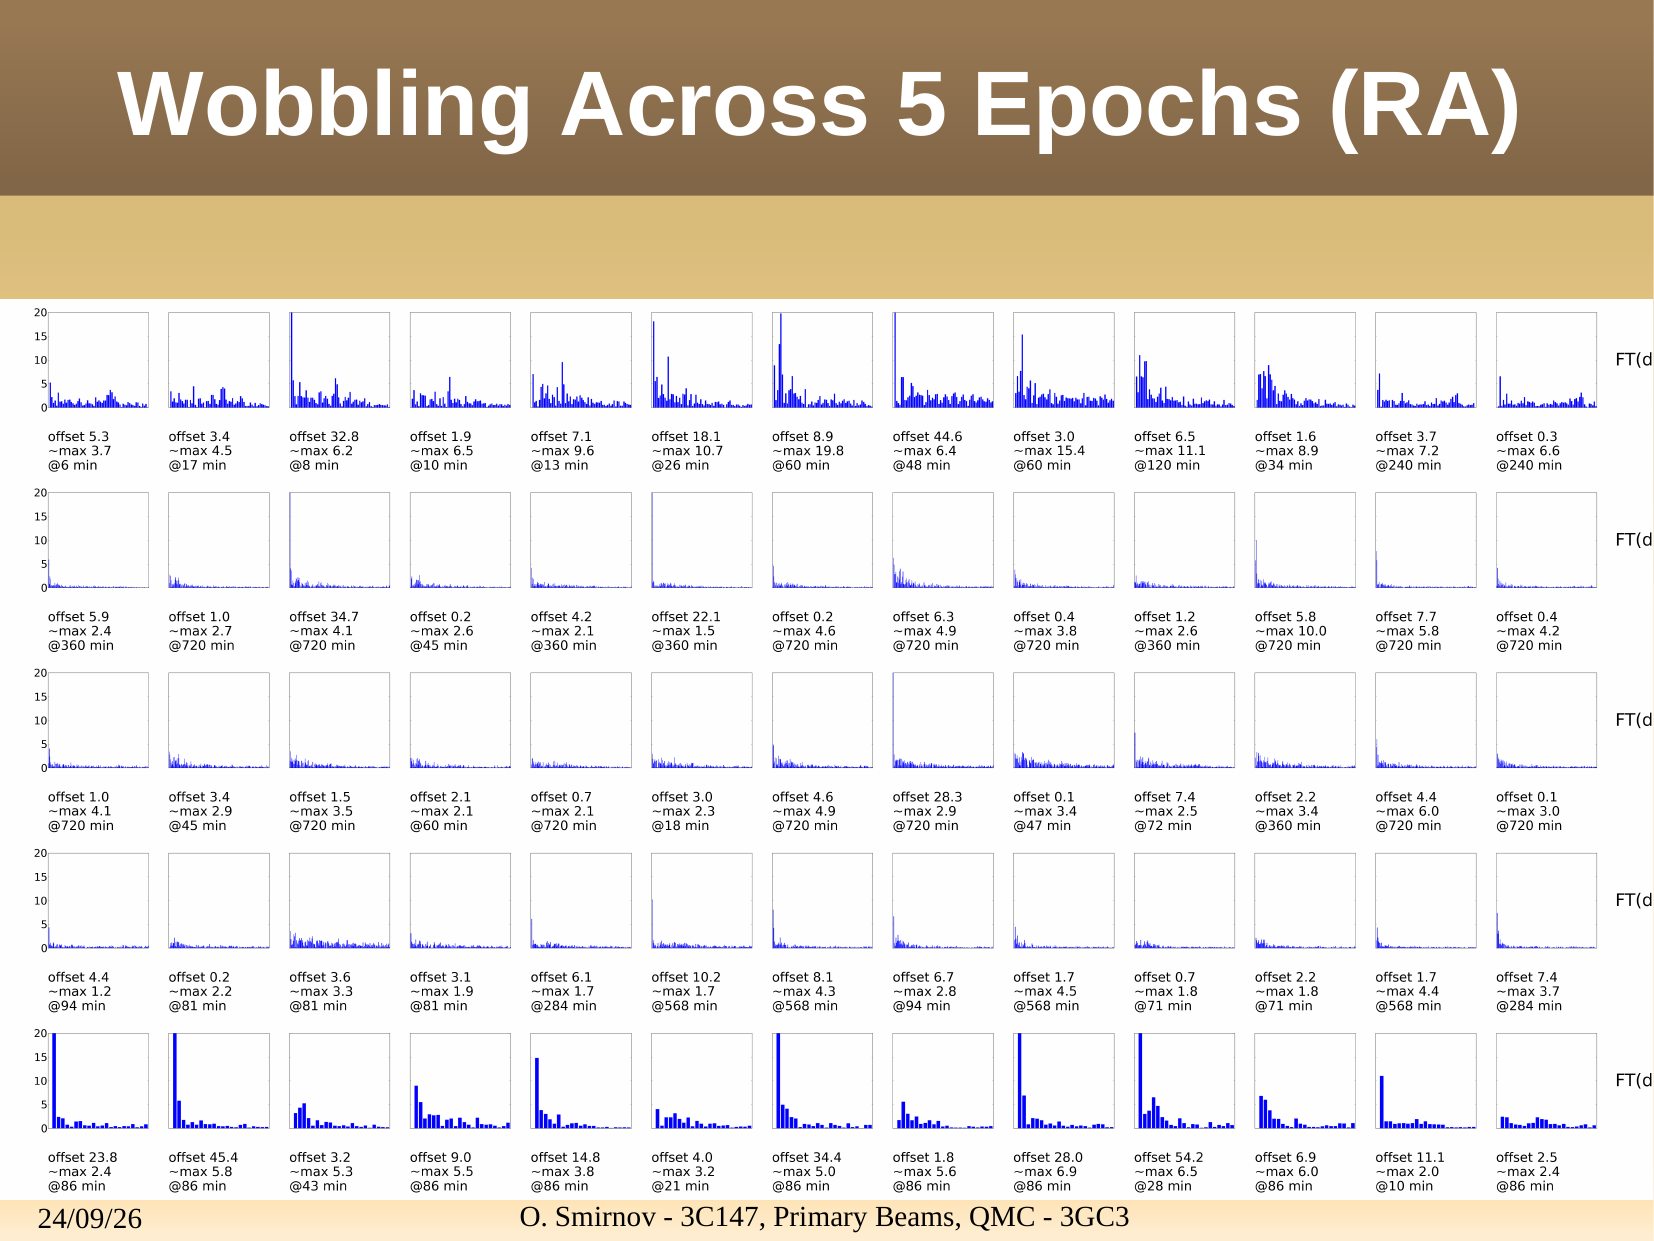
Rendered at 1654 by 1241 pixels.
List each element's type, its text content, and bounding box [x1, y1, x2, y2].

picture [0, 0, 1654, 1241]
title Wobbling Across 5 Epochs (RA) [76, 7, 1565, 200]
